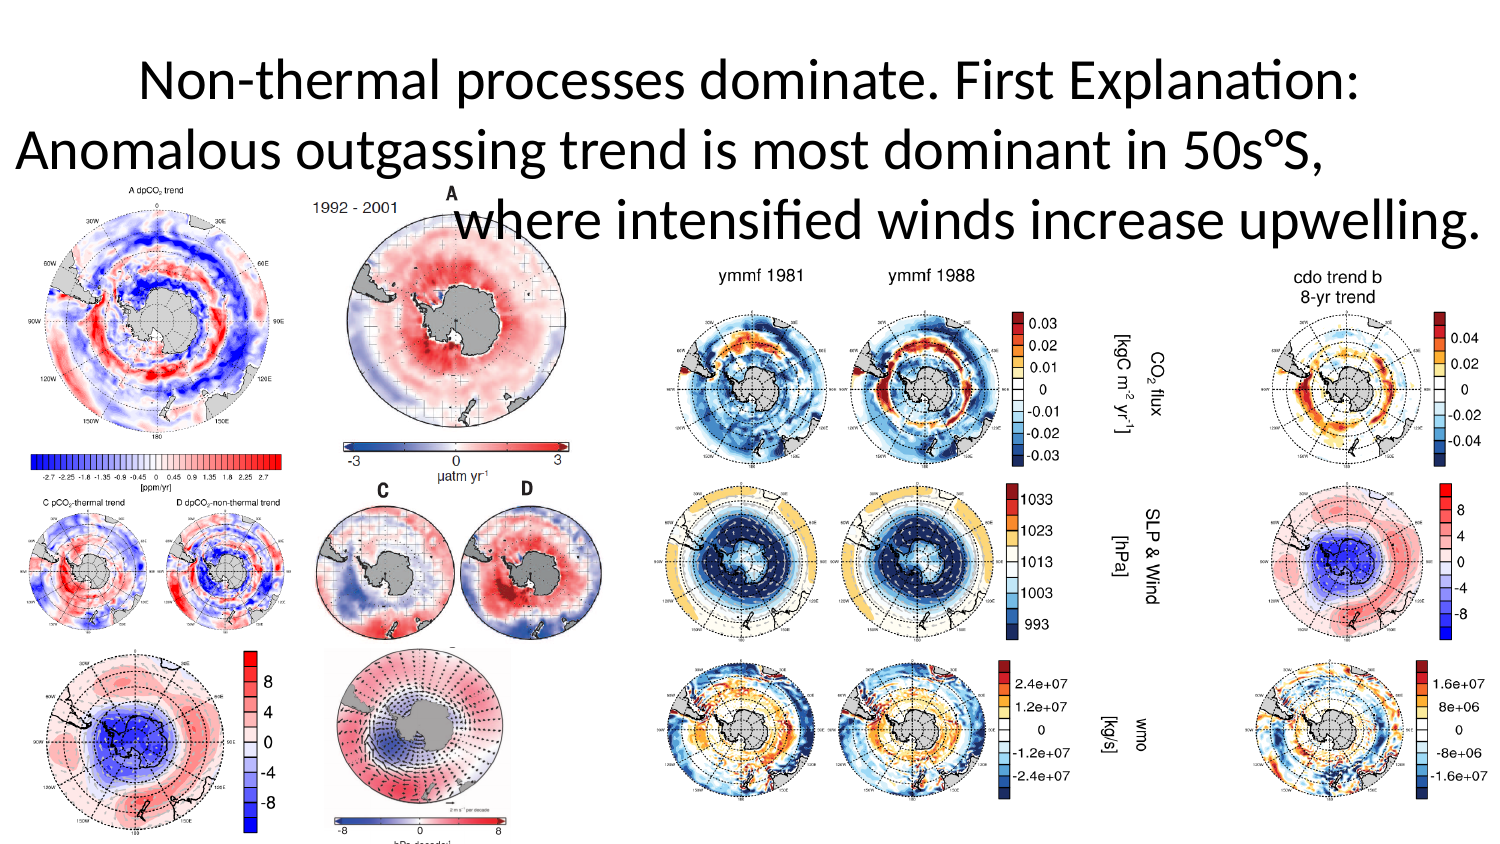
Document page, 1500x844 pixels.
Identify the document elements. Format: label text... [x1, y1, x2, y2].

title Non-thermal processes dominate. First Explanation: Anomalous outgassing trend is most dominant in 50s°S, where intensified winds increase upwelling. [0, 33, 1500, 175]
picture [15, 183, 291, 634]
picture [303, 178, 610, 844]
picture [648, 479, 1474, 643]
picture [662, 260, 1488, 471]
picture [30, 646, 286, 837]
picture [656, 657, 1495, 802]
